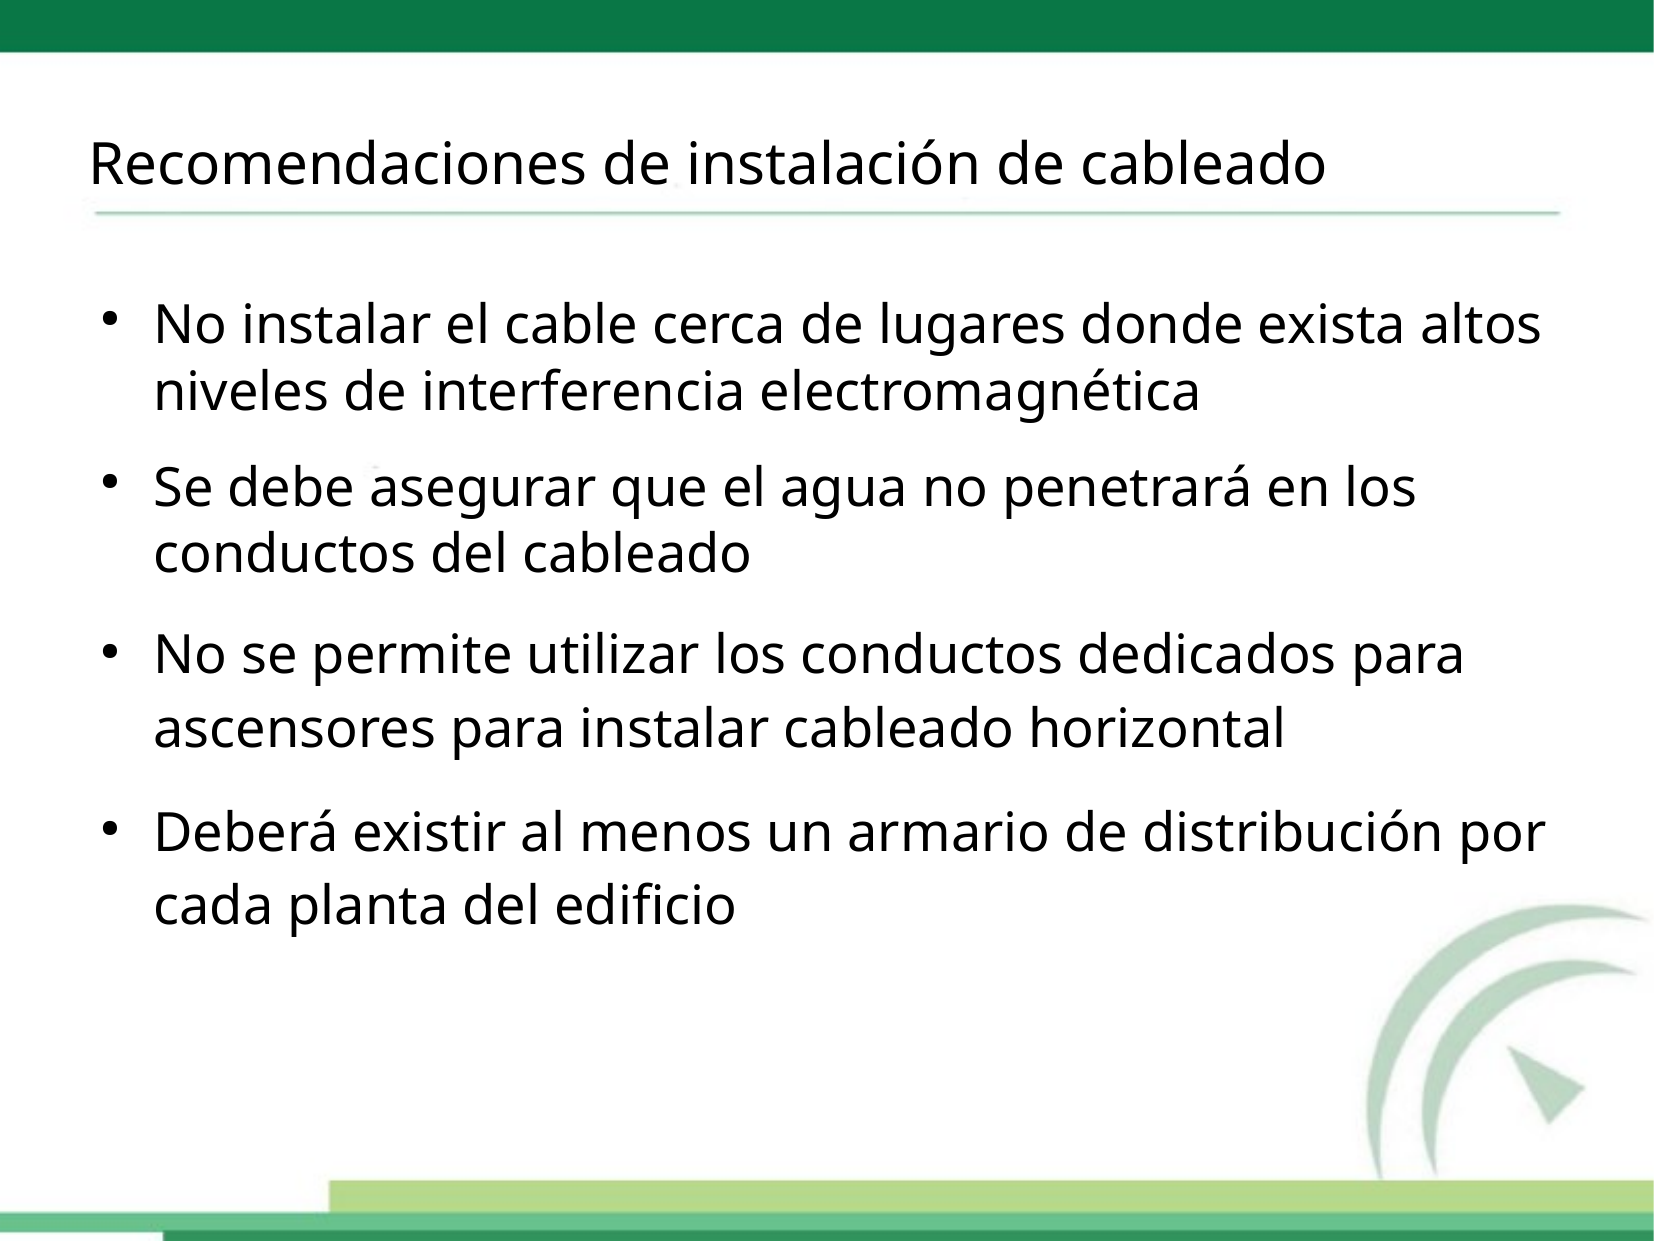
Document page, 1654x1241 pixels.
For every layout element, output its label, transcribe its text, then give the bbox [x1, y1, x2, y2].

title Recomendaciones de instalación de cableado [88, 66, 1577, 259]
list No instalar el cable cerca de lugares donde exista altos niveles de interferencia electromagnética Se debe asegurar que el agua no penetrará en los conductos del cableado No se permite utilizar los conductos dedicados para ascensores para instalar cableado horizontal Deberá existir al menos un armario de distribución por cada planta del edificio [82, 290, 1571, 1094]
picture [0, 0, 1654, 1241]
